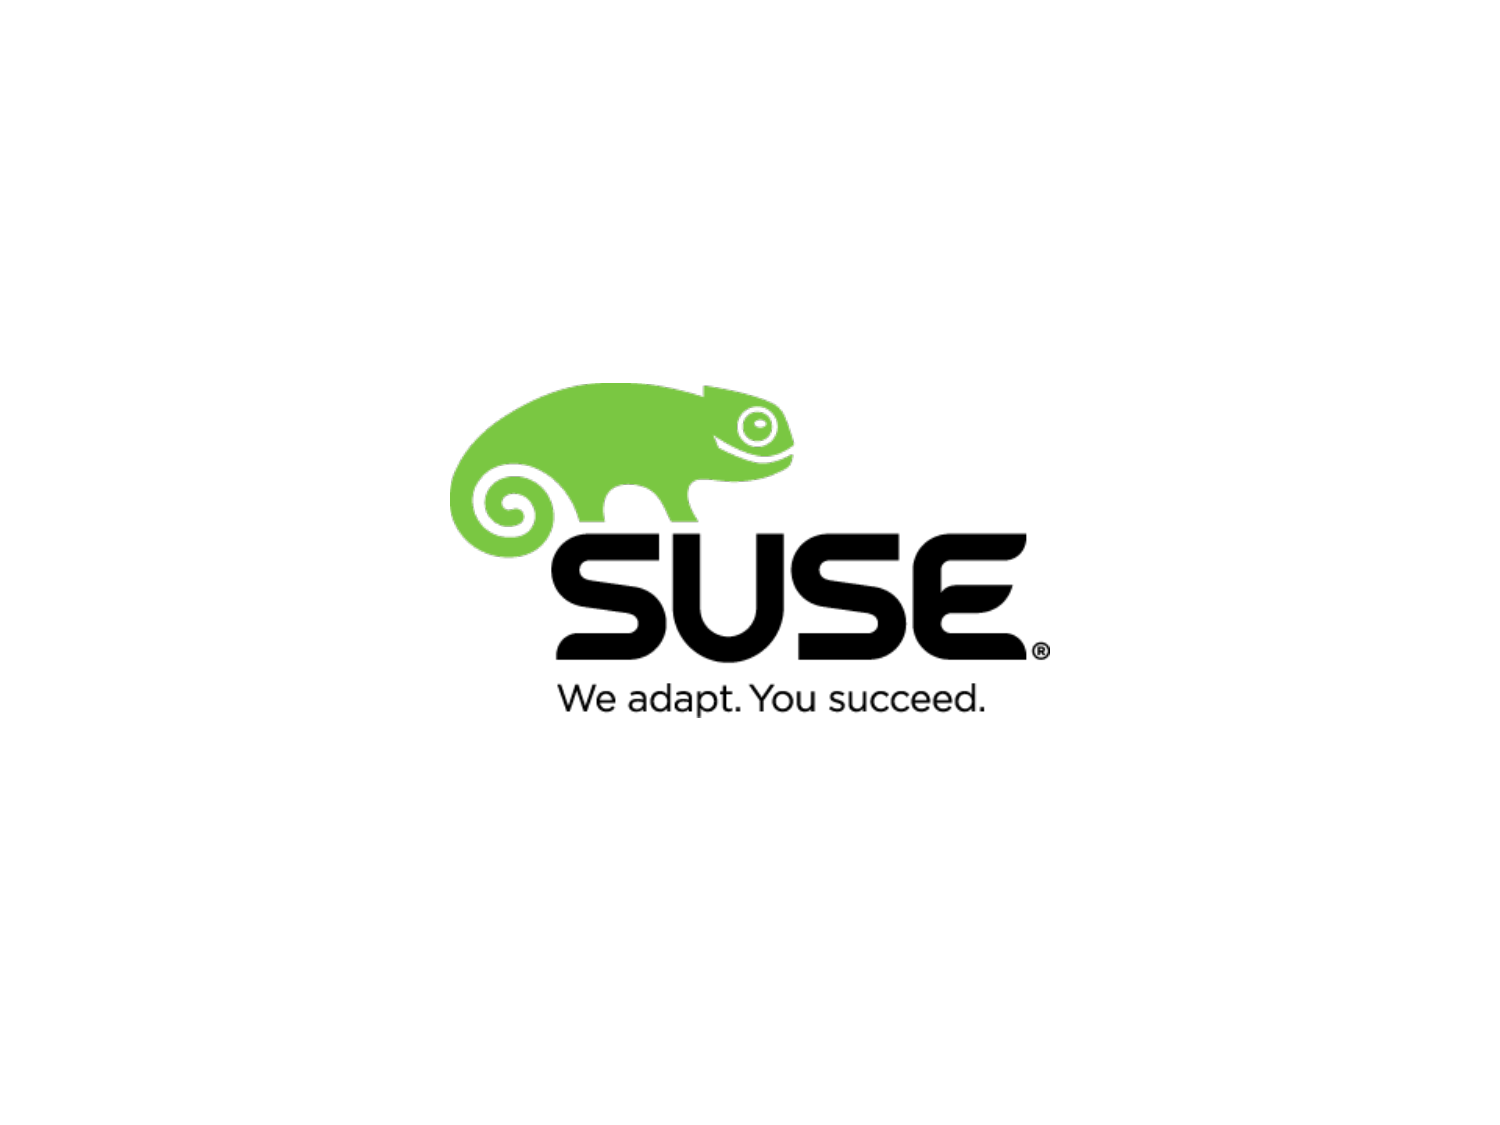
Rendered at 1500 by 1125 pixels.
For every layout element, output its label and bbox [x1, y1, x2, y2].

picture [450, 383, 1050, 718]
